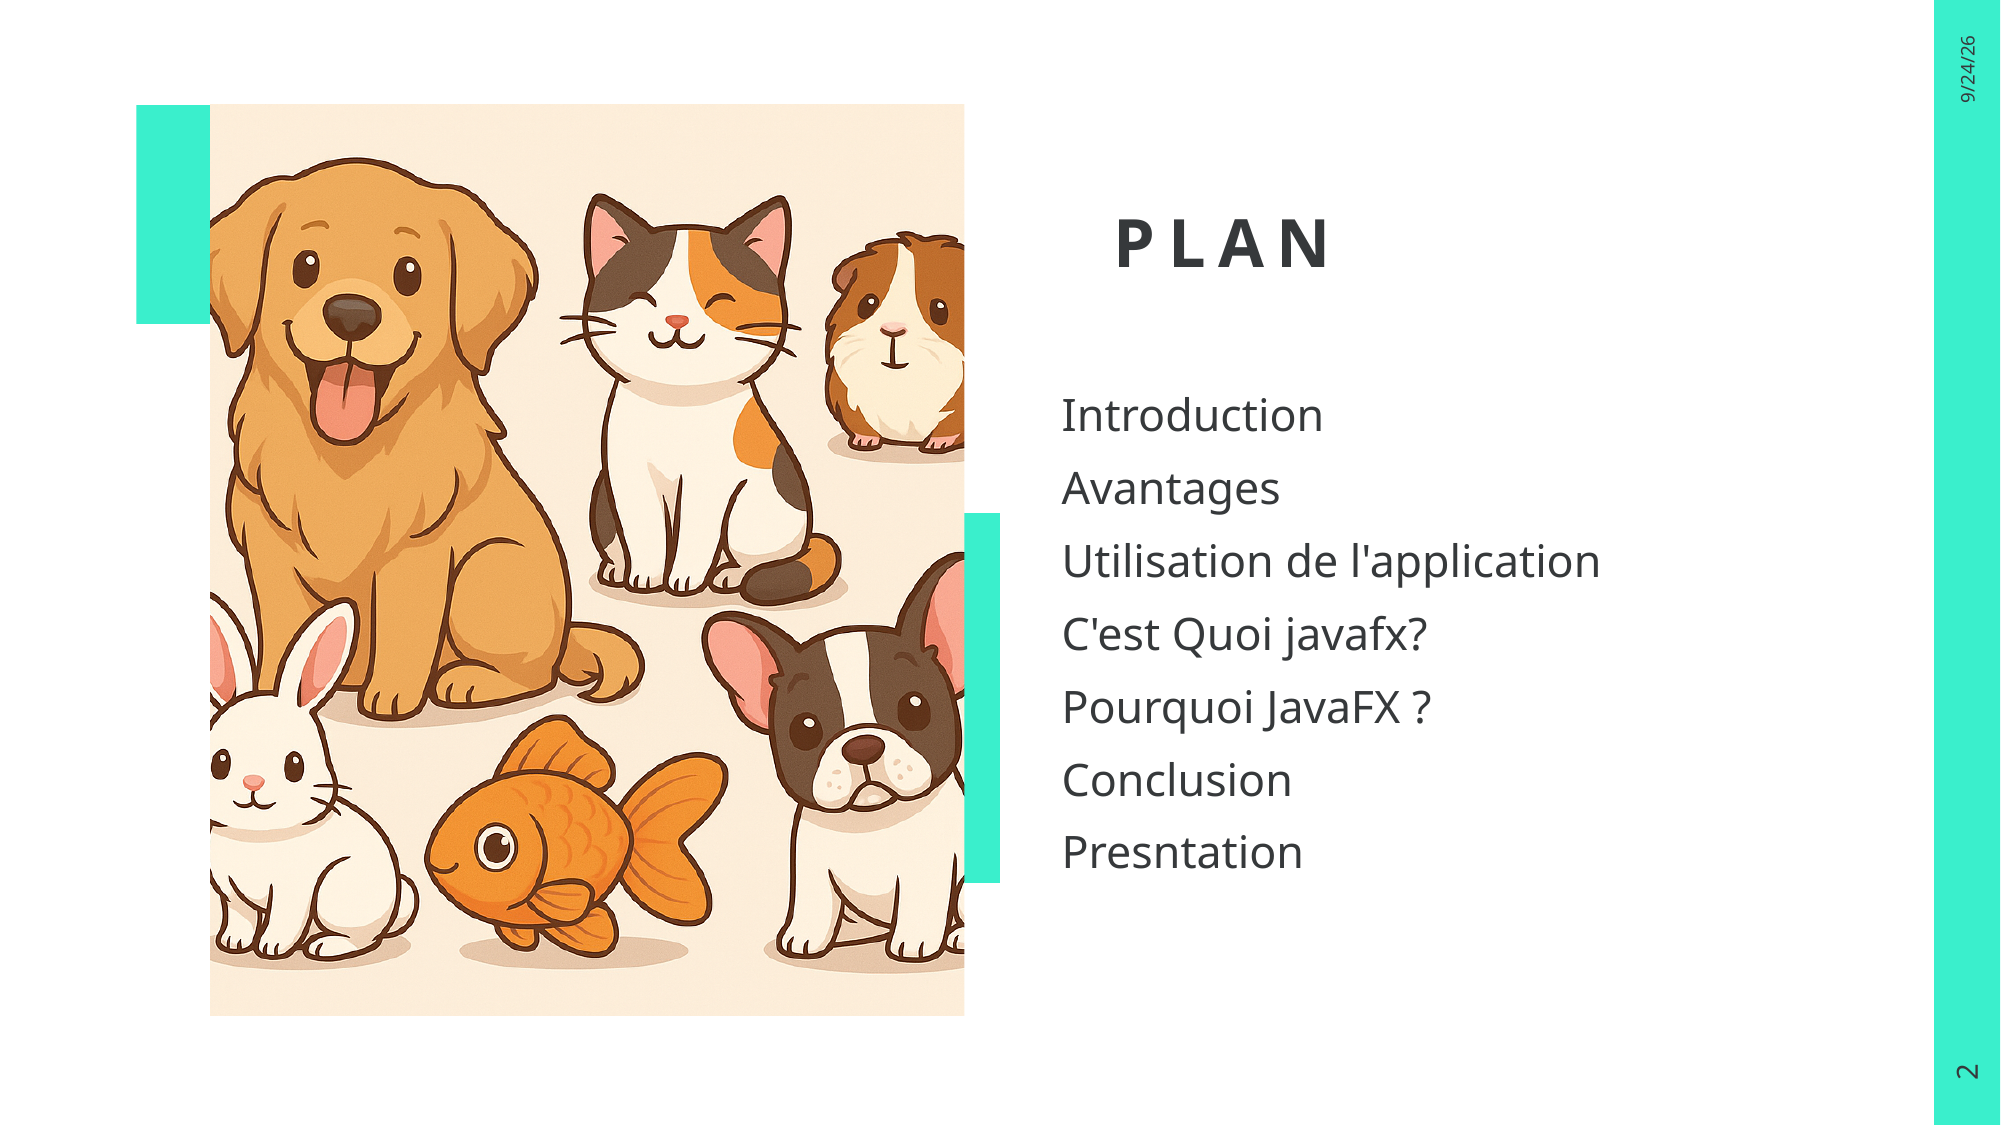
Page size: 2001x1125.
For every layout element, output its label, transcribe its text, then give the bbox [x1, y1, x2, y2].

slide_number 2 [1937, 1019, 2000, 1125]
picture [210, 104, 965, 1016]
title Plan [1098, 0, 1843, 283]
slide_number 2/27/2025 [1937, 0, 2000, 139]
list Introduction Avantages Utilisation de l'application C'est Quoi javafx? Pourquoi JavaFX ? Conclusion Presntation [1046, 371, 1791, 882]
